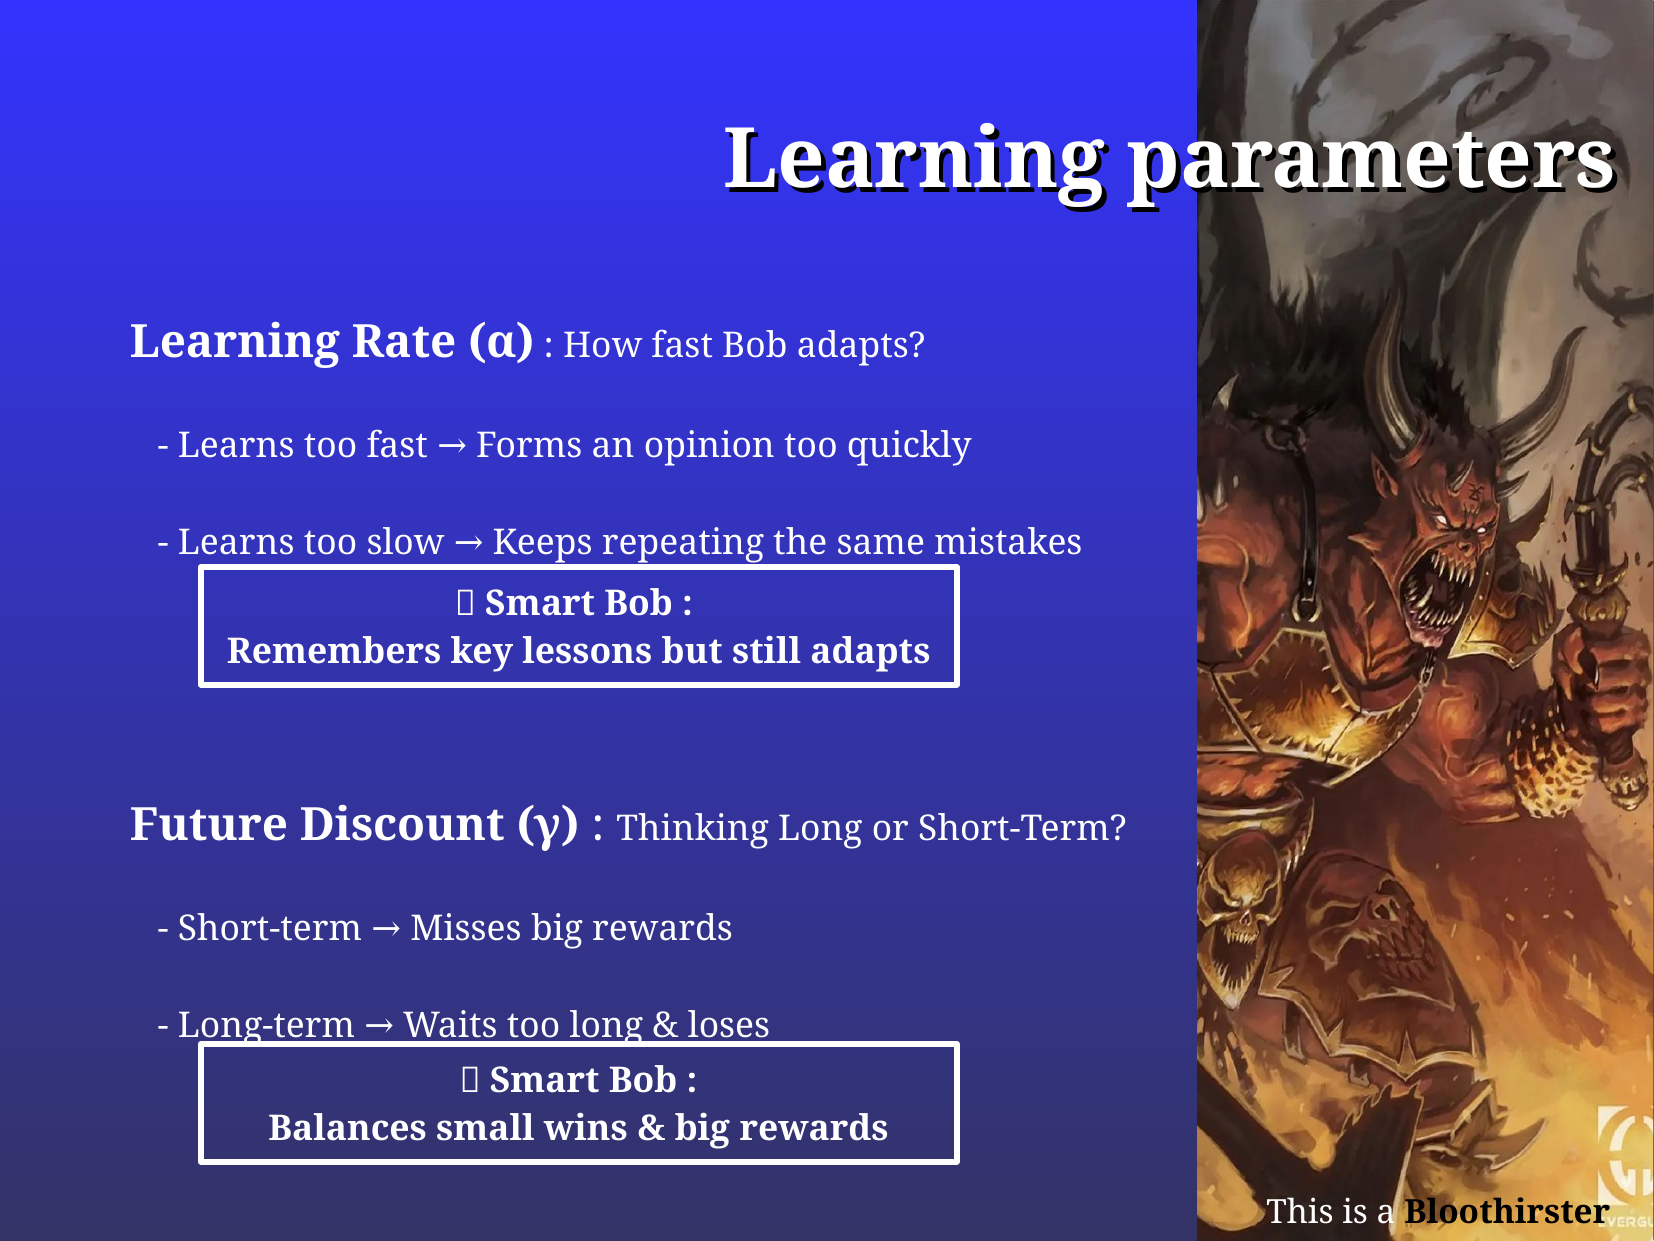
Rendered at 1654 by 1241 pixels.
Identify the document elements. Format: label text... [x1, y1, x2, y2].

text_box Future Discount (γ) : Thinking Long or Short-Term? - Short-term → Misses big rewards - Long-term → Waits too long & loses [118, 779, 1252, 1018]
text_box ✅ Smart Bob : Balances small wins & big rewards [200, 1043, 957, 1146]
picture [1197, 225, 1654, 1241]
text_box ✅ Smart Bob : Remembers key lessons but still adapts [200, 566, 957, 669]
picture [1197, 0, 1654, 91]
text_box Learning Rate (α) : How fast Bob adapts? - Learns too fast → Forms an opinion too quickly - Learns too slow → Keeps repeating the same mistakes [118, 296, 1252, 616]
text_box This is a Bloothirster [1228, 1181, 1649, 1241]
text_box Learning parameters [708, 91, 1654, 225]
